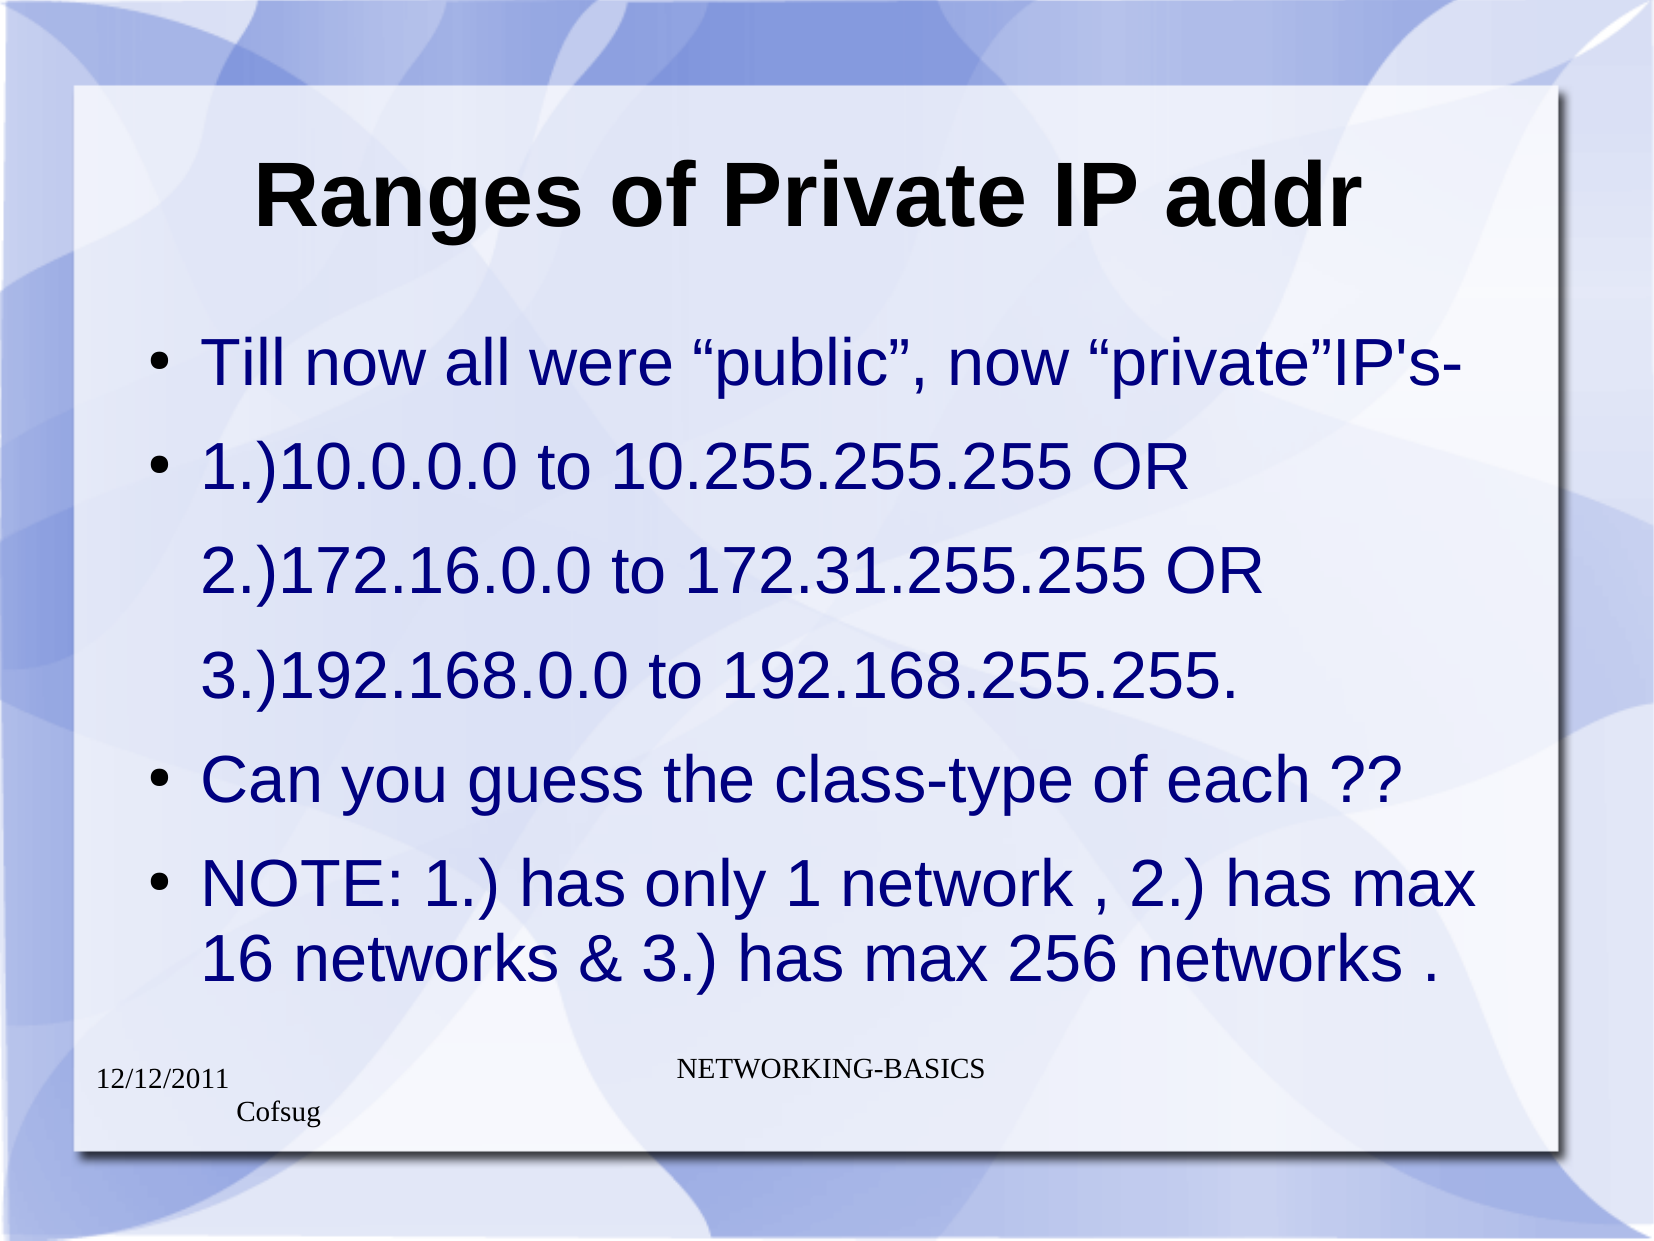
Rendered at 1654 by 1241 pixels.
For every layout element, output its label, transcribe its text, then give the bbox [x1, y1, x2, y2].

picture [0, 0, 1654, 1241]
list Till now all were “public”, now “private”IP's- 1.)10.0.0.0 to 10.255.255.255 OR 2.)172.16.0.0 to 172.31.255.255 OR 3.)192.168.0.0 to 192.168.255.255. Can you guess the class-type of each ?? NOTE: 1.) has only 1 network , 2.) has max 16 networks & 3.) has max 256 networks . [129, 324, 1489, 1144]
title Ranges of Private IP addr [82, 90, 1536, 298]
